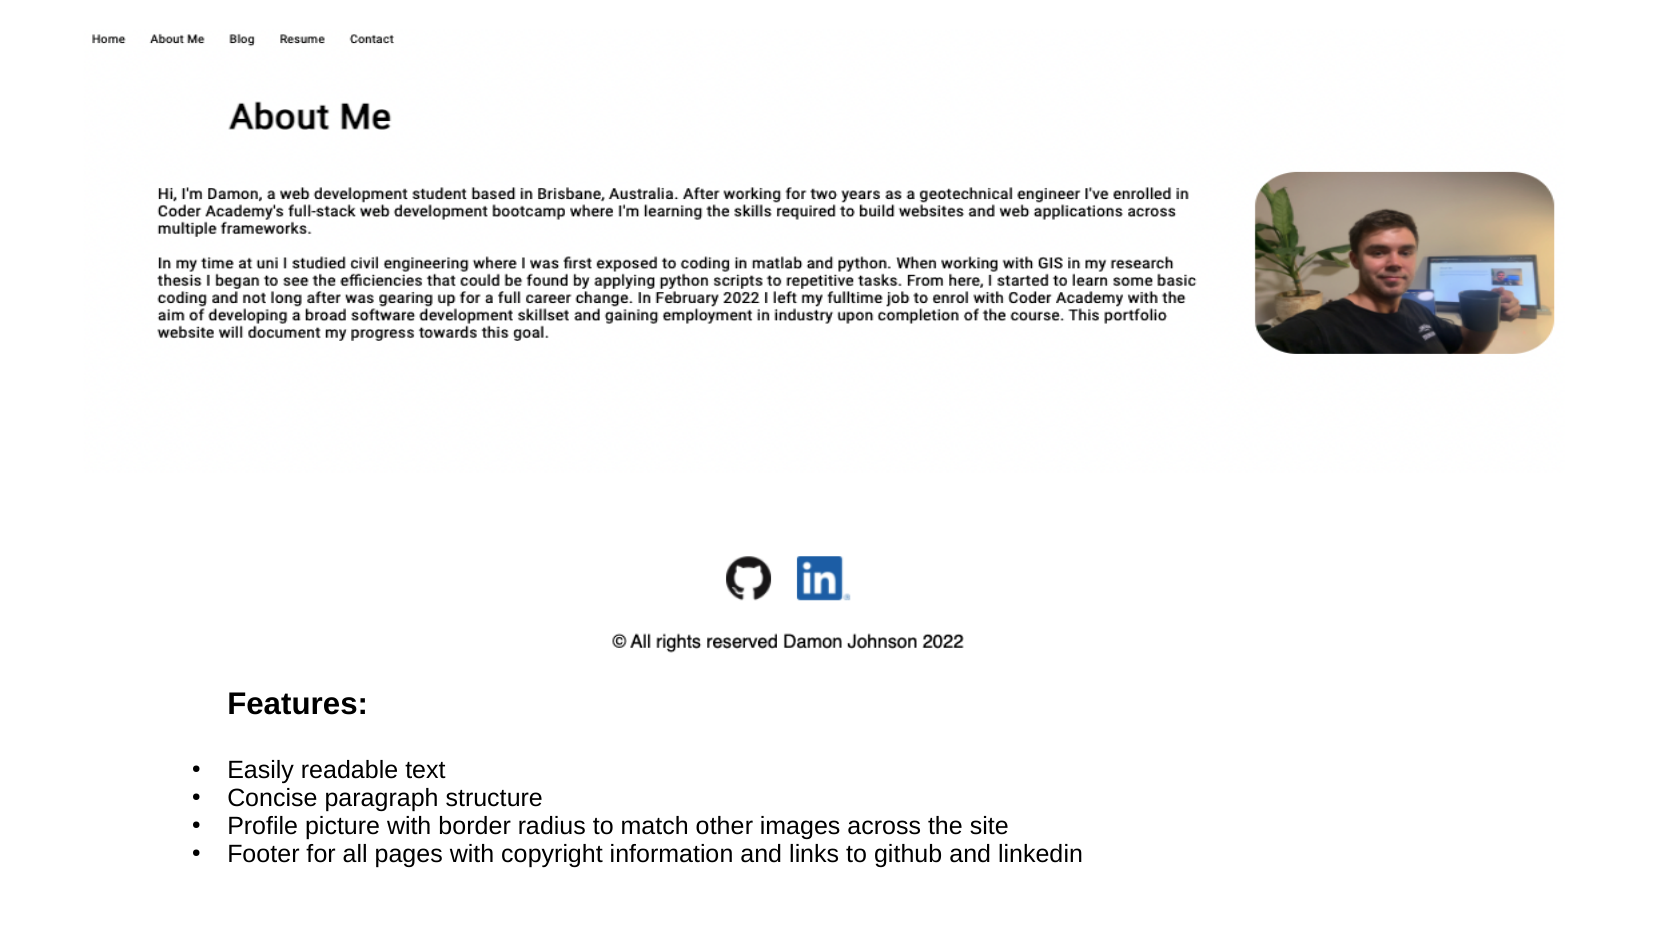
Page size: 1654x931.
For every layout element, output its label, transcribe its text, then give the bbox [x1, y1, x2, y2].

text_box Features: Easily readable text Concise paragraph structure Profile picture with border radius to match other images across the site Footer for all pages with copyright information and links to github and linkedin [177, 679, 1625, 904]
picture [83, 29, 1565, 473]
picture [563, 523, 1004, 680]
